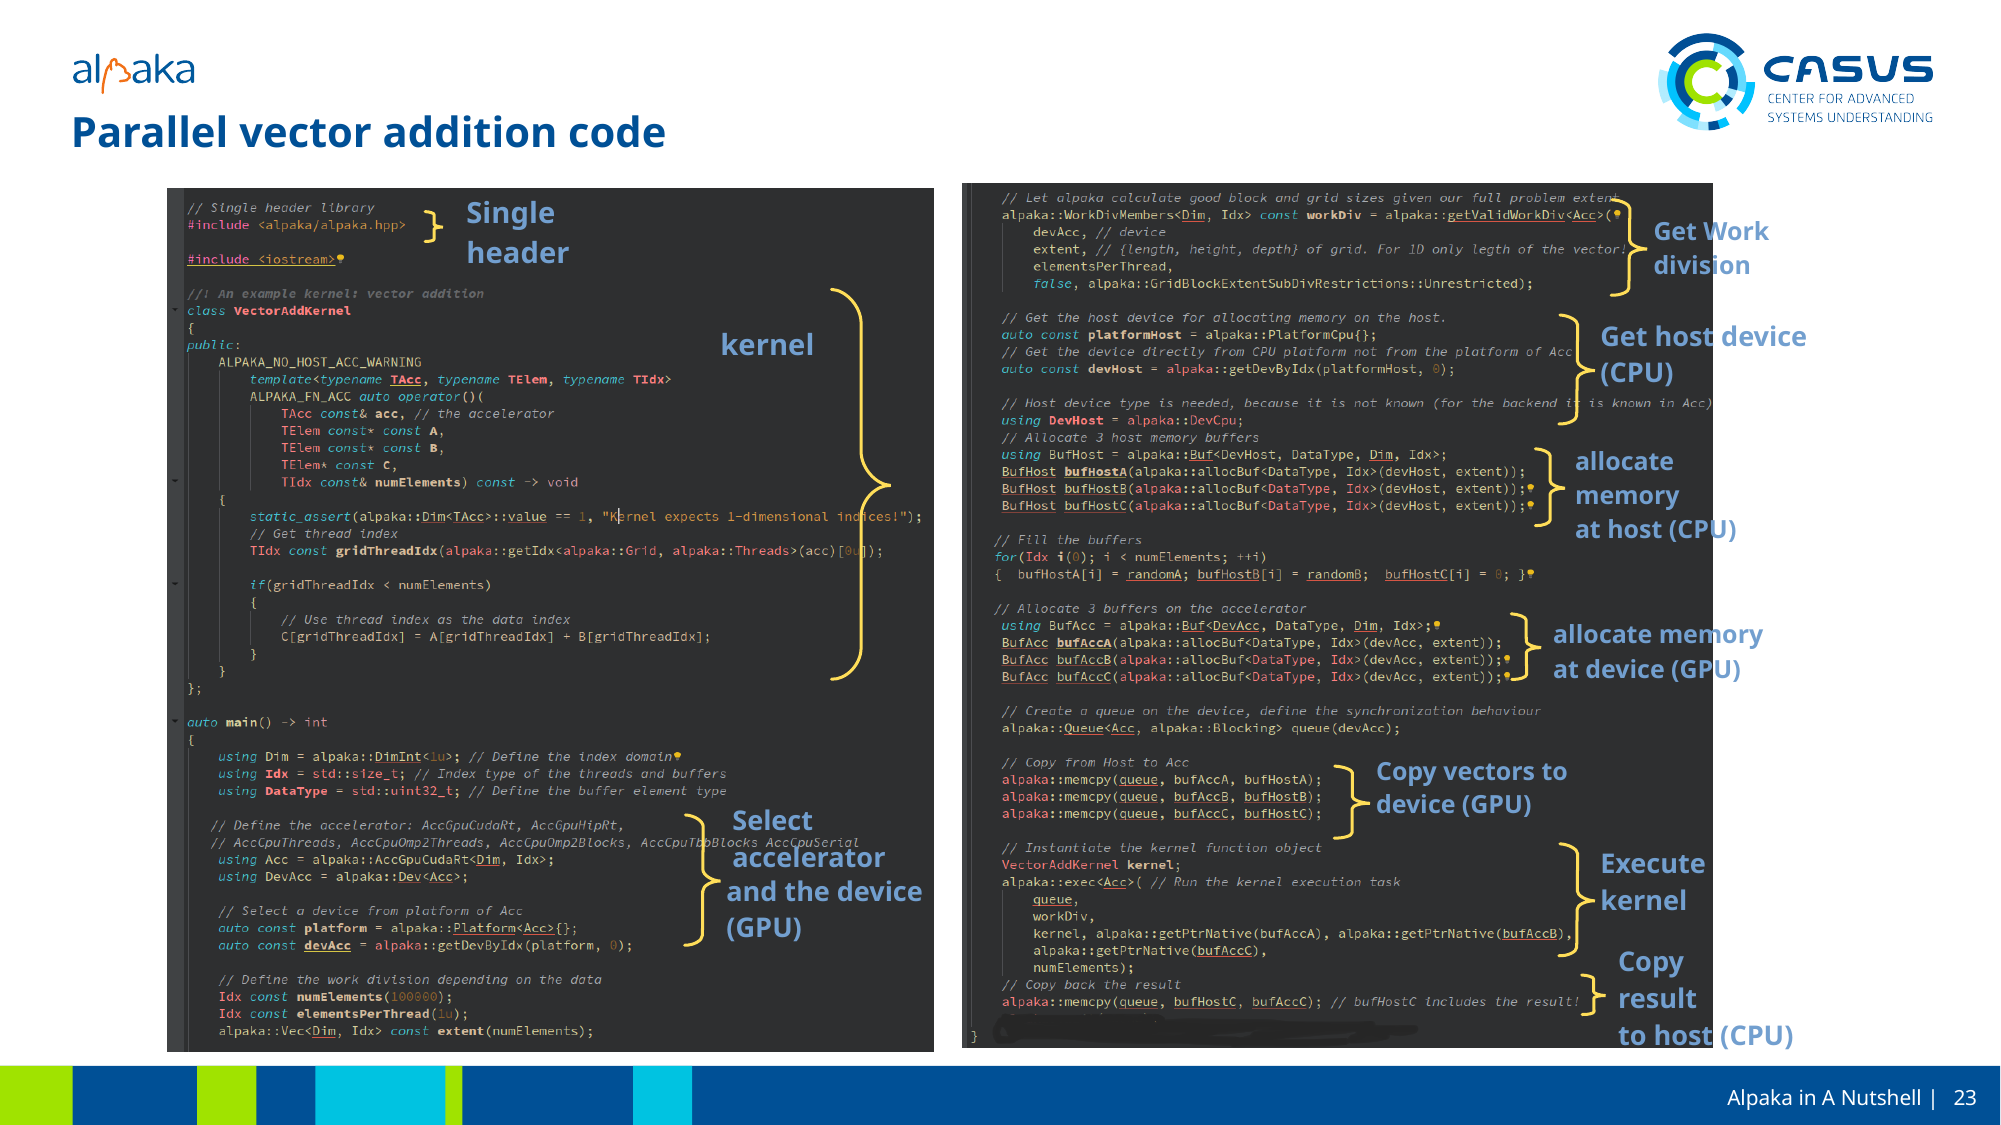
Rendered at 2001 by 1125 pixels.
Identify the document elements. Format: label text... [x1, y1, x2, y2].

picture [72, 53, 195, 95]
picture [167, 188, 934, 1052]
title Select accelerator [732, 801, 951, 876]
title kernel [720, 310, 863, 378]
title Execute kernel [1600, 830, 1855, 934]
title Copy vectors to device (GPU) [1375, 743, 1595, 832]
title Get Work division [1653, 213, 1873, 283]
title allocate memory at host (CPU) [1574, 436, 1819, 554]
title Copy result to host (CPU) [1618, 942, 1873, 1054]
title Parallel vector addition code [70, 97, 1619, 166]
title Get host device (CPU) [1600, 317, 1819, 391]
picture [1658, 33, 1933, 131]
title Single header [466, 192, 609, 272]
picture [962, 183, 1713, 1048]
title allocate memory at device (GPU) [1553, 607, 1772, 696]
title and the device (GPU) [726, 872, 945, 946]
